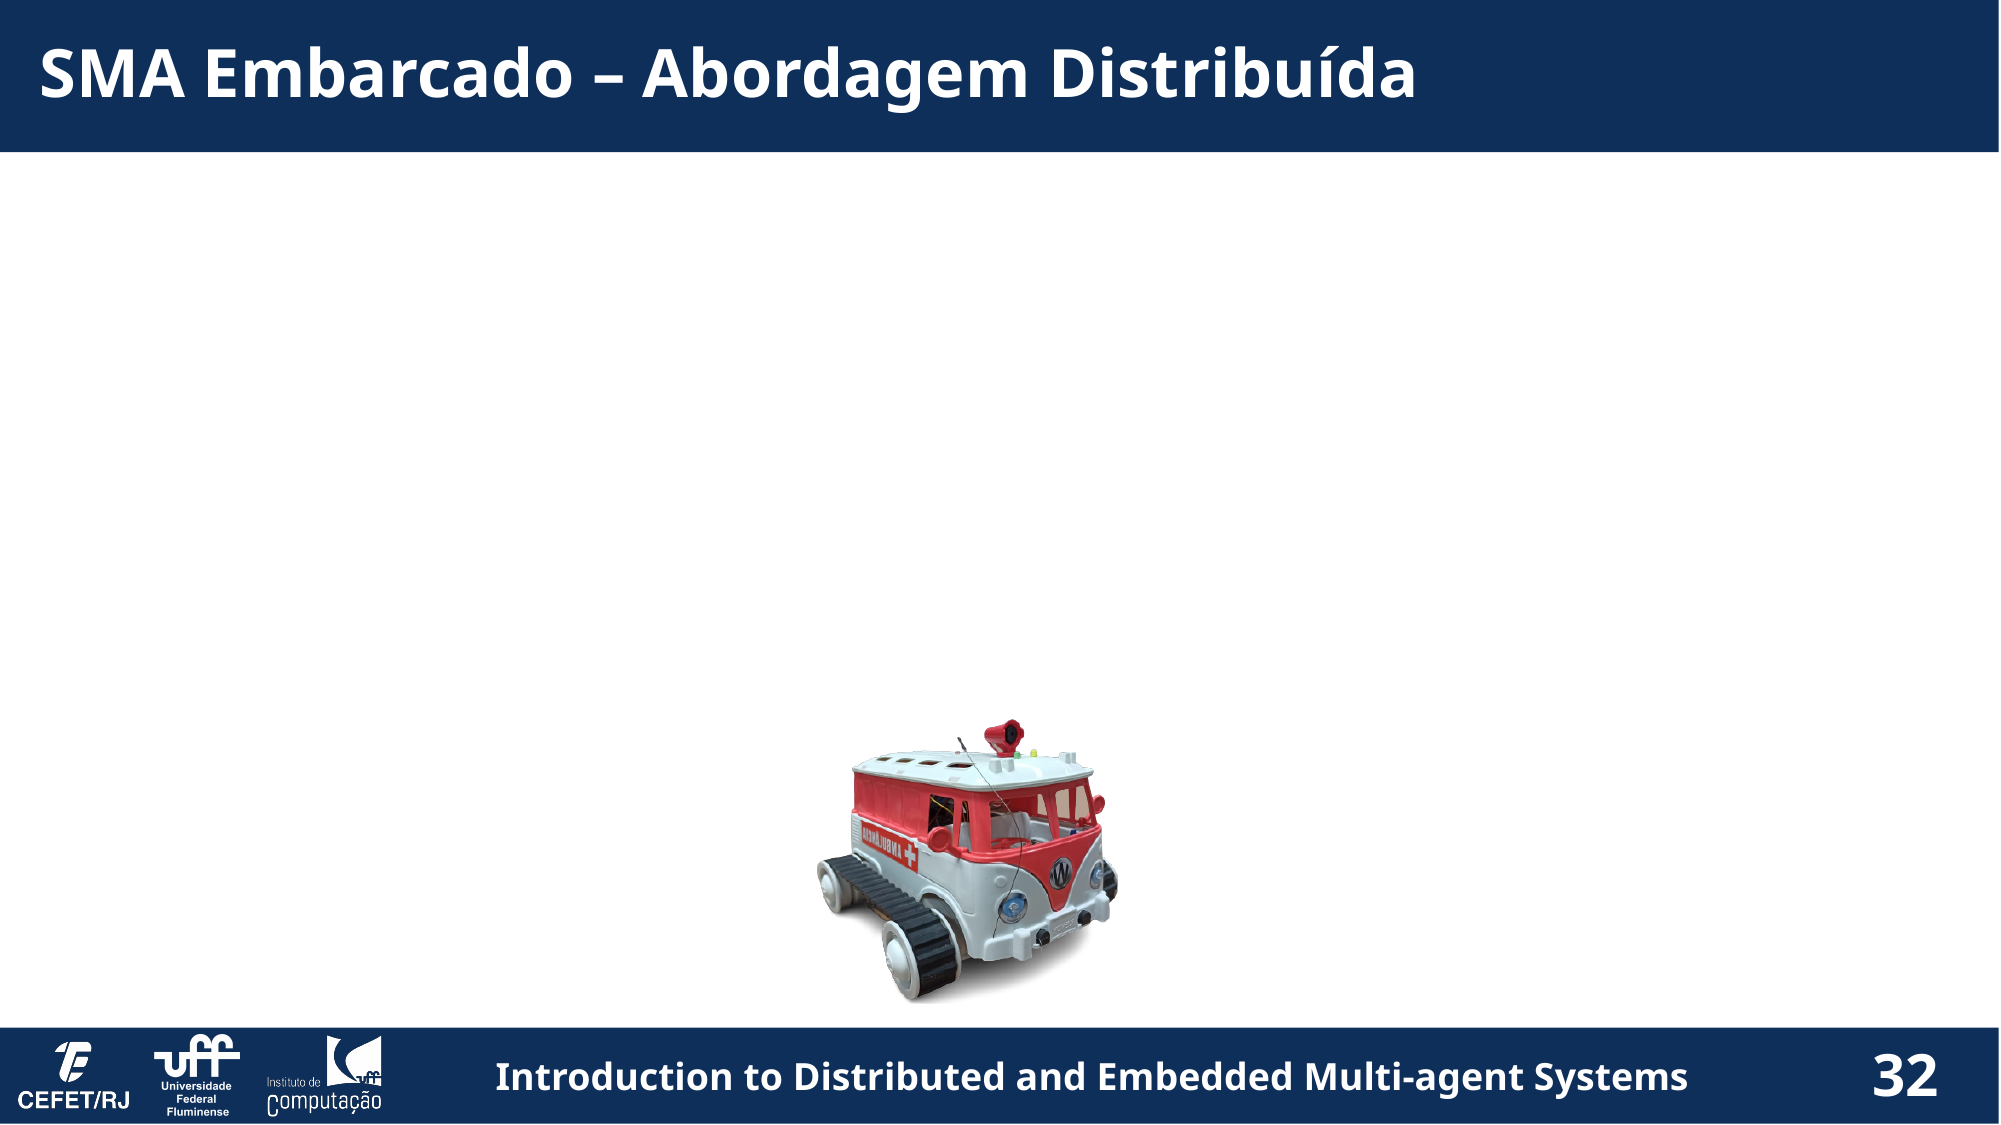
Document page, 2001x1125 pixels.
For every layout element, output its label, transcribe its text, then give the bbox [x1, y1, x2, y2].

text_box SMA Embarcado – Abordagem Distribuída [25, 23, 1999, 119]
picture [812, 717, 1123, 1004]
picture [153, 1033, 241, 1121]
picture [265, 1033, 383, 1117]
picture [18, 1021, 129, 1125]
